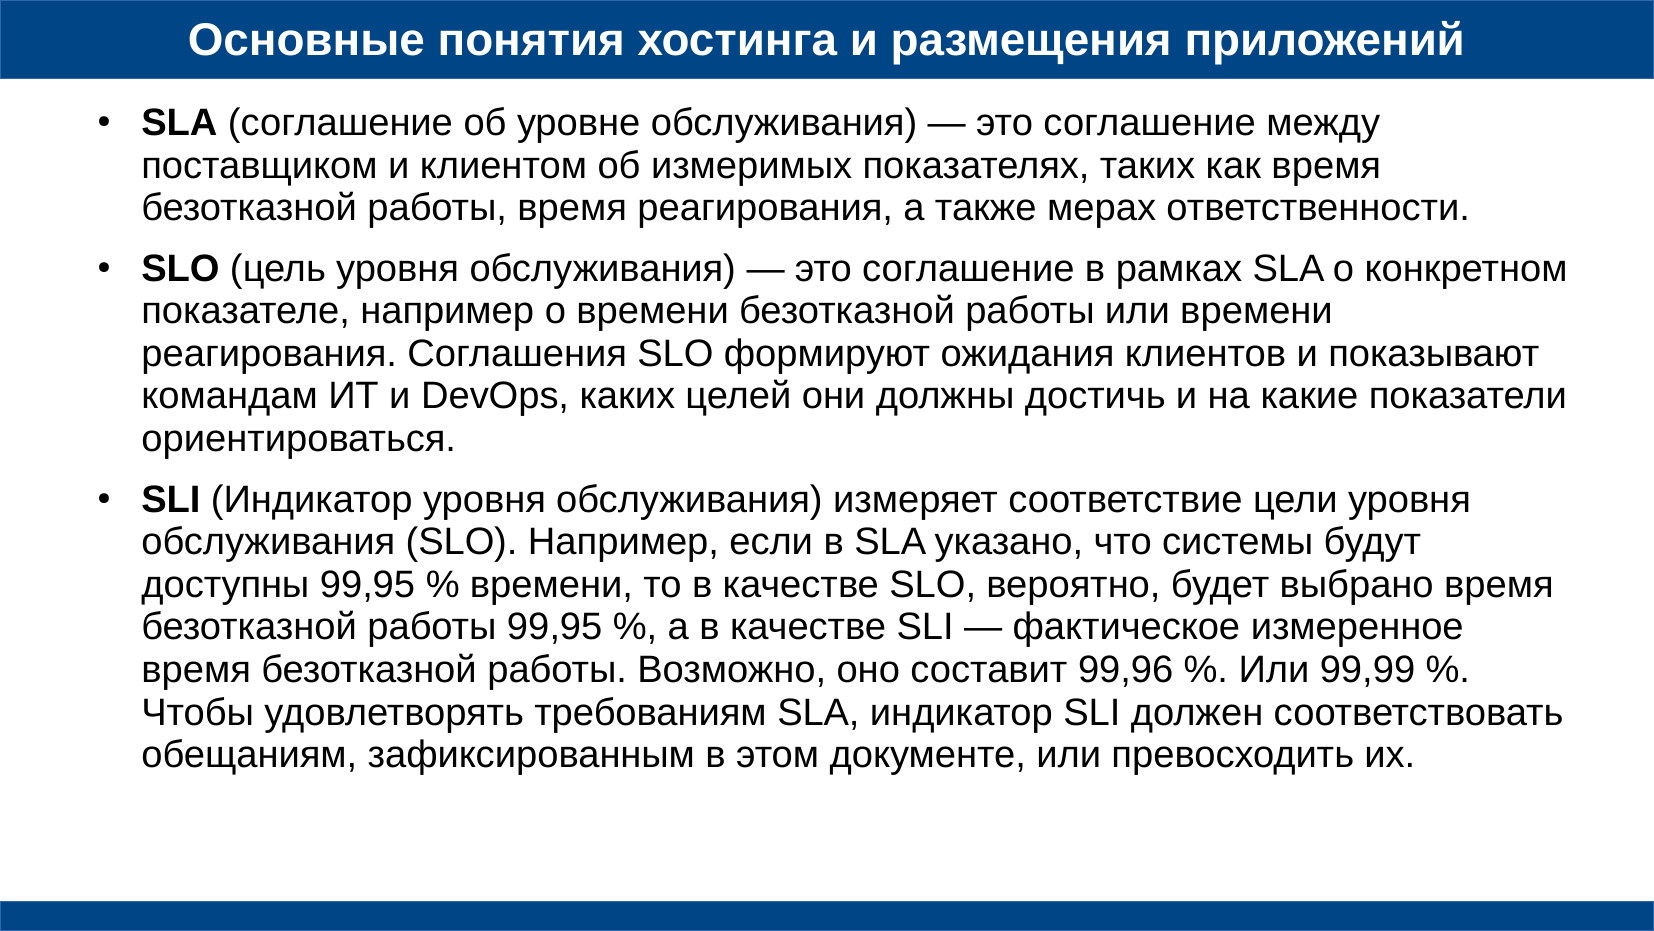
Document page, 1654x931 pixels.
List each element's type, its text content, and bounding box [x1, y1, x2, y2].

list SLA (соглашение об уровне обслуживания) — это соглашение между поставщиком и клиентом об измеримых показателях, таких как время безотказной работы, время реагирования, а также мерах ответственности. SLO (цель уровня обслуживания) — это соглашение в рамках SLA о конкретном показателе, например о времени безотказной работы или времени реагирования. Соглашения SLO формируют ожидания клиентов и показывают командам ИТ и DevOps, каких целей они должны достичь и на какие показатели ориентироваться. SLI (Индикатор уровня обслуживания) измеряет соответствие цели уровня обслуживания (SLO). Например, если в SLA указано, что системы будут доступны 99,95 % времени, то в качестве SLO, вероятно, будет выбрано время безотказной работы 99,95 %, а в качестве SLI — фактическое измеренное время безотказной работы. Возможно, оно составит 99,96 %. Или 99,99 %. Чтобы удовлетворять требованиям SLA, индикатор SLI должен соответствовать обещаниям, зафиксированным в этом документе, или превосходить их. [82, 101, 1571, 811]
title Основные понятия хостинга и размещения приложений [0, 0, 1654, 79]
